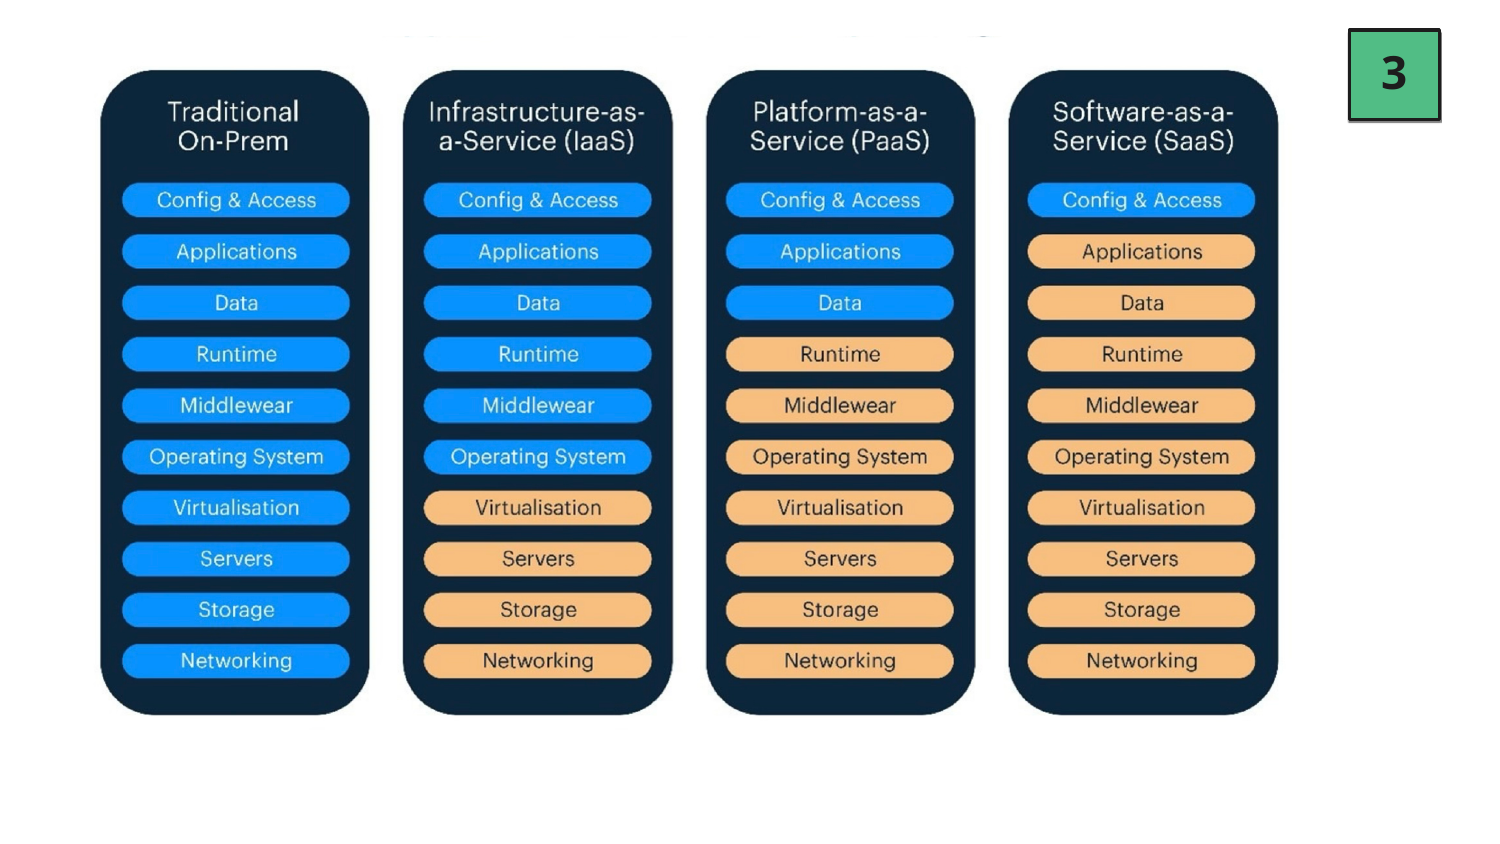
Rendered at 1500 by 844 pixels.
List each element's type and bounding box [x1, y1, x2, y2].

picture [65, 36, 1309, 736]
